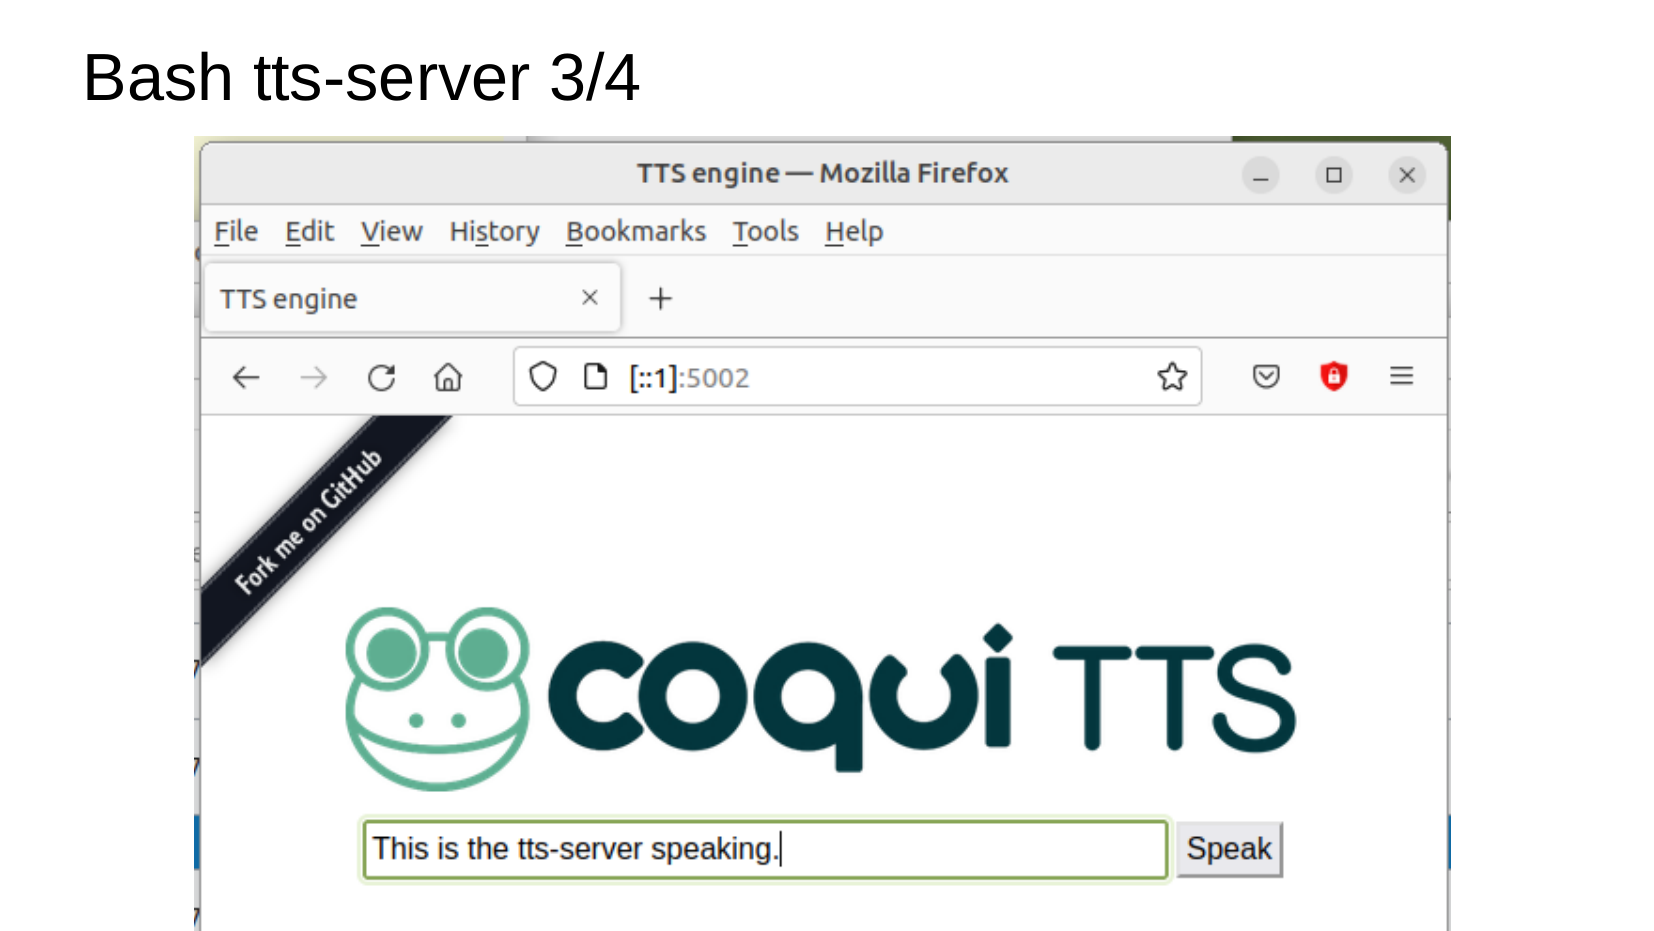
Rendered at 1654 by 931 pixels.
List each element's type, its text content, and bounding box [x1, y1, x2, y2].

title Bash tts-server 3/4 [82, 37, 1571, 119]
picture [194, 136, 1451, 931]
